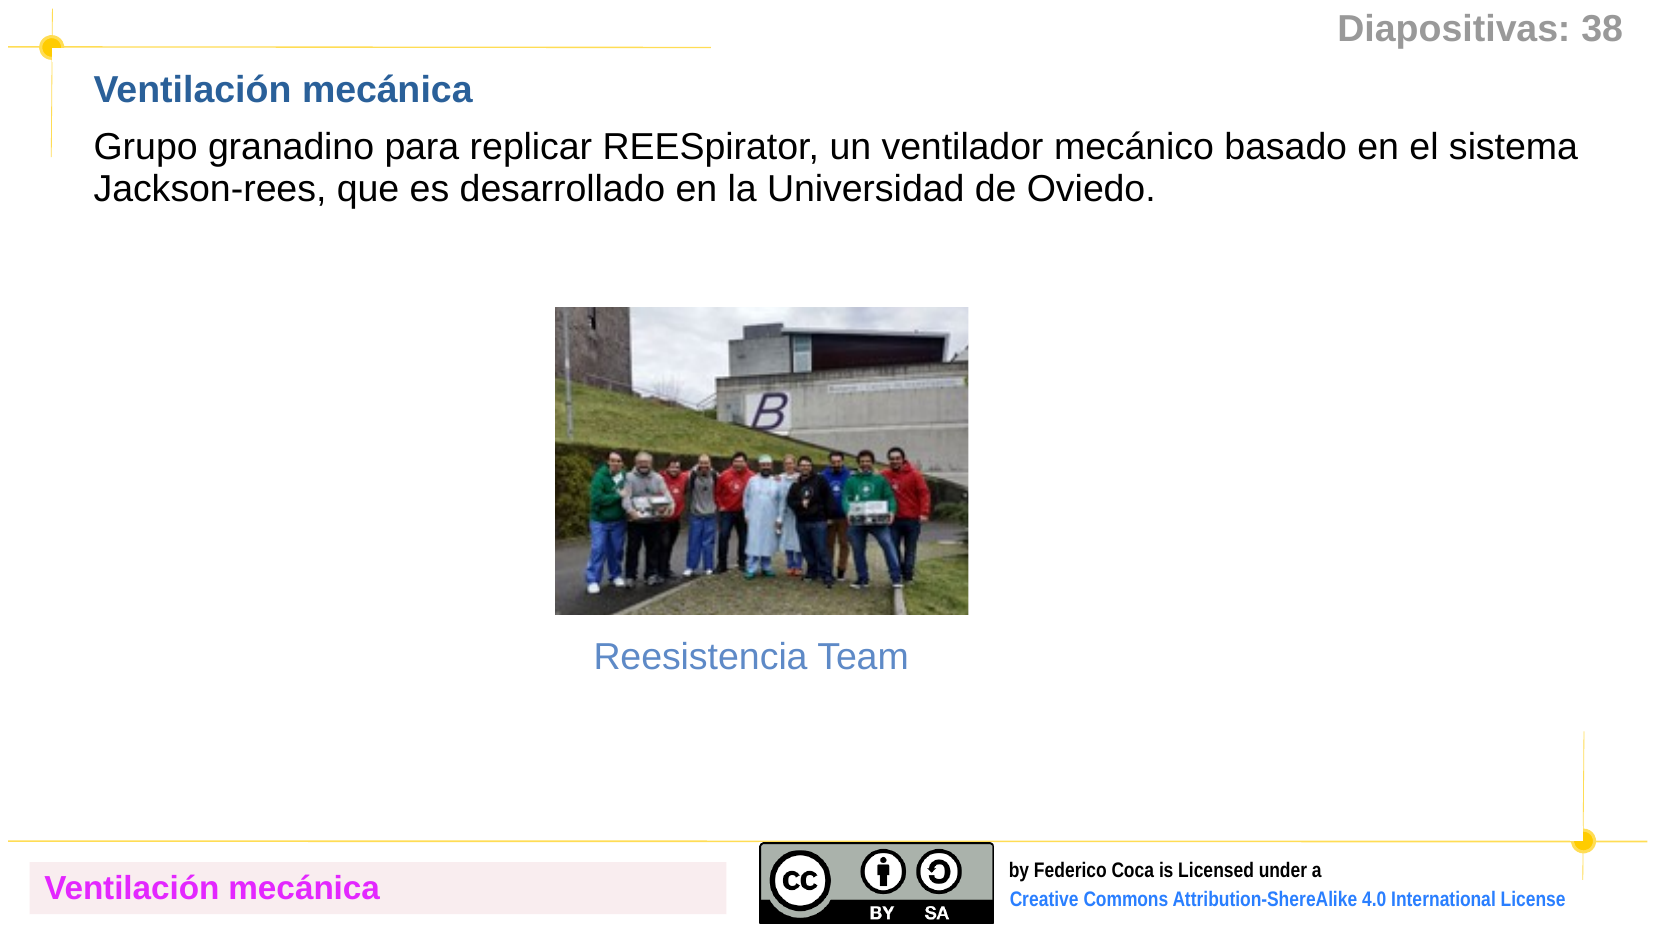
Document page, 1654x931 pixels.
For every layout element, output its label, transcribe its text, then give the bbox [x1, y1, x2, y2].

text_box Reesistencia Team [578, 628, 945, 686]
picture [555, 307, 969, 615]
text_box Ventilación mecánica [78, 61, 886, 118]
text_box Ventilación mecánica [29, 862, 727, 915]
text_box Diapositivas: 38 [1322, 0, 1644, 57]
text_box Grupo granadino para replicar REESpirator, un ventilador mecánico basado en el sistema Jackson-rees, que es desarrollado en la Universidad de Oviedo. [78, 118, 1630, 850]
